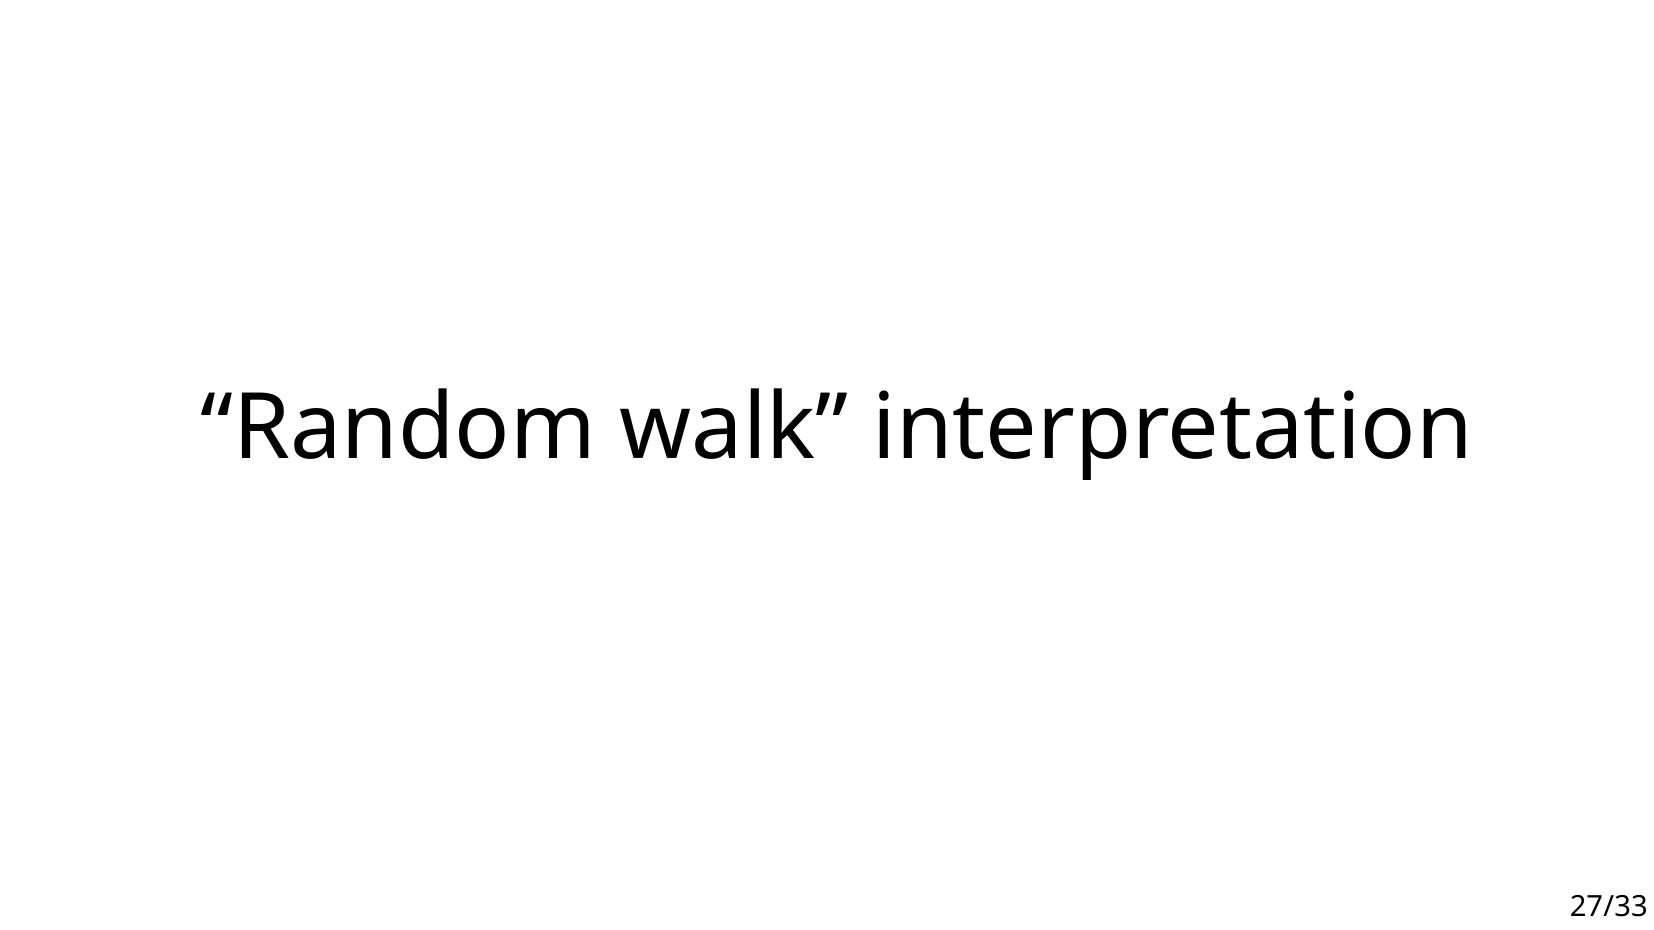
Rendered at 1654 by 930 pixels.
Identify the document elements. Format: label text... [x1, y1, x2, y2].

title “Random walk” interpretation [93, 344, 1582, 501]
